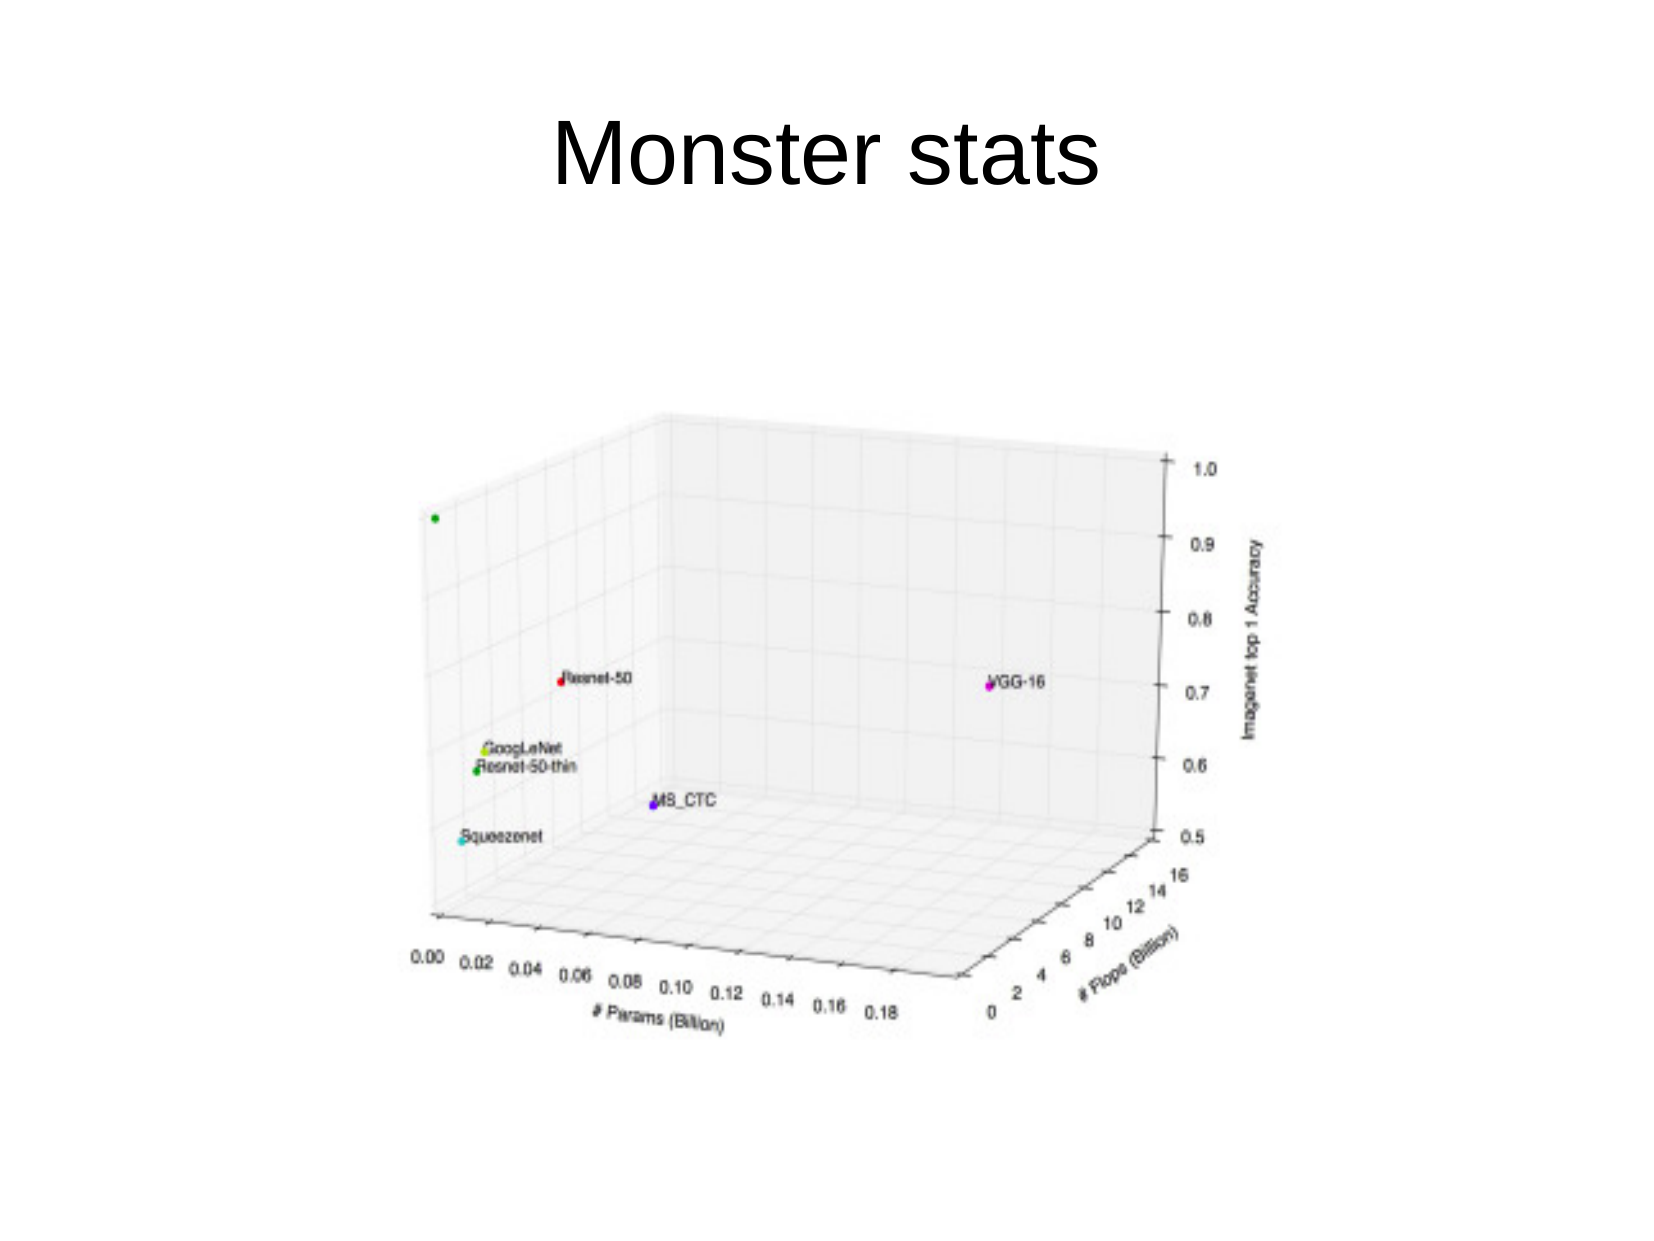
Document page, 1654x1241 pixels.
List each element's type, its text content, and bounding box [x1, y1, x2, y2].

title Monster stats [82, 49, 1571, 257]
picture [132, 233, 1415, 1152]
